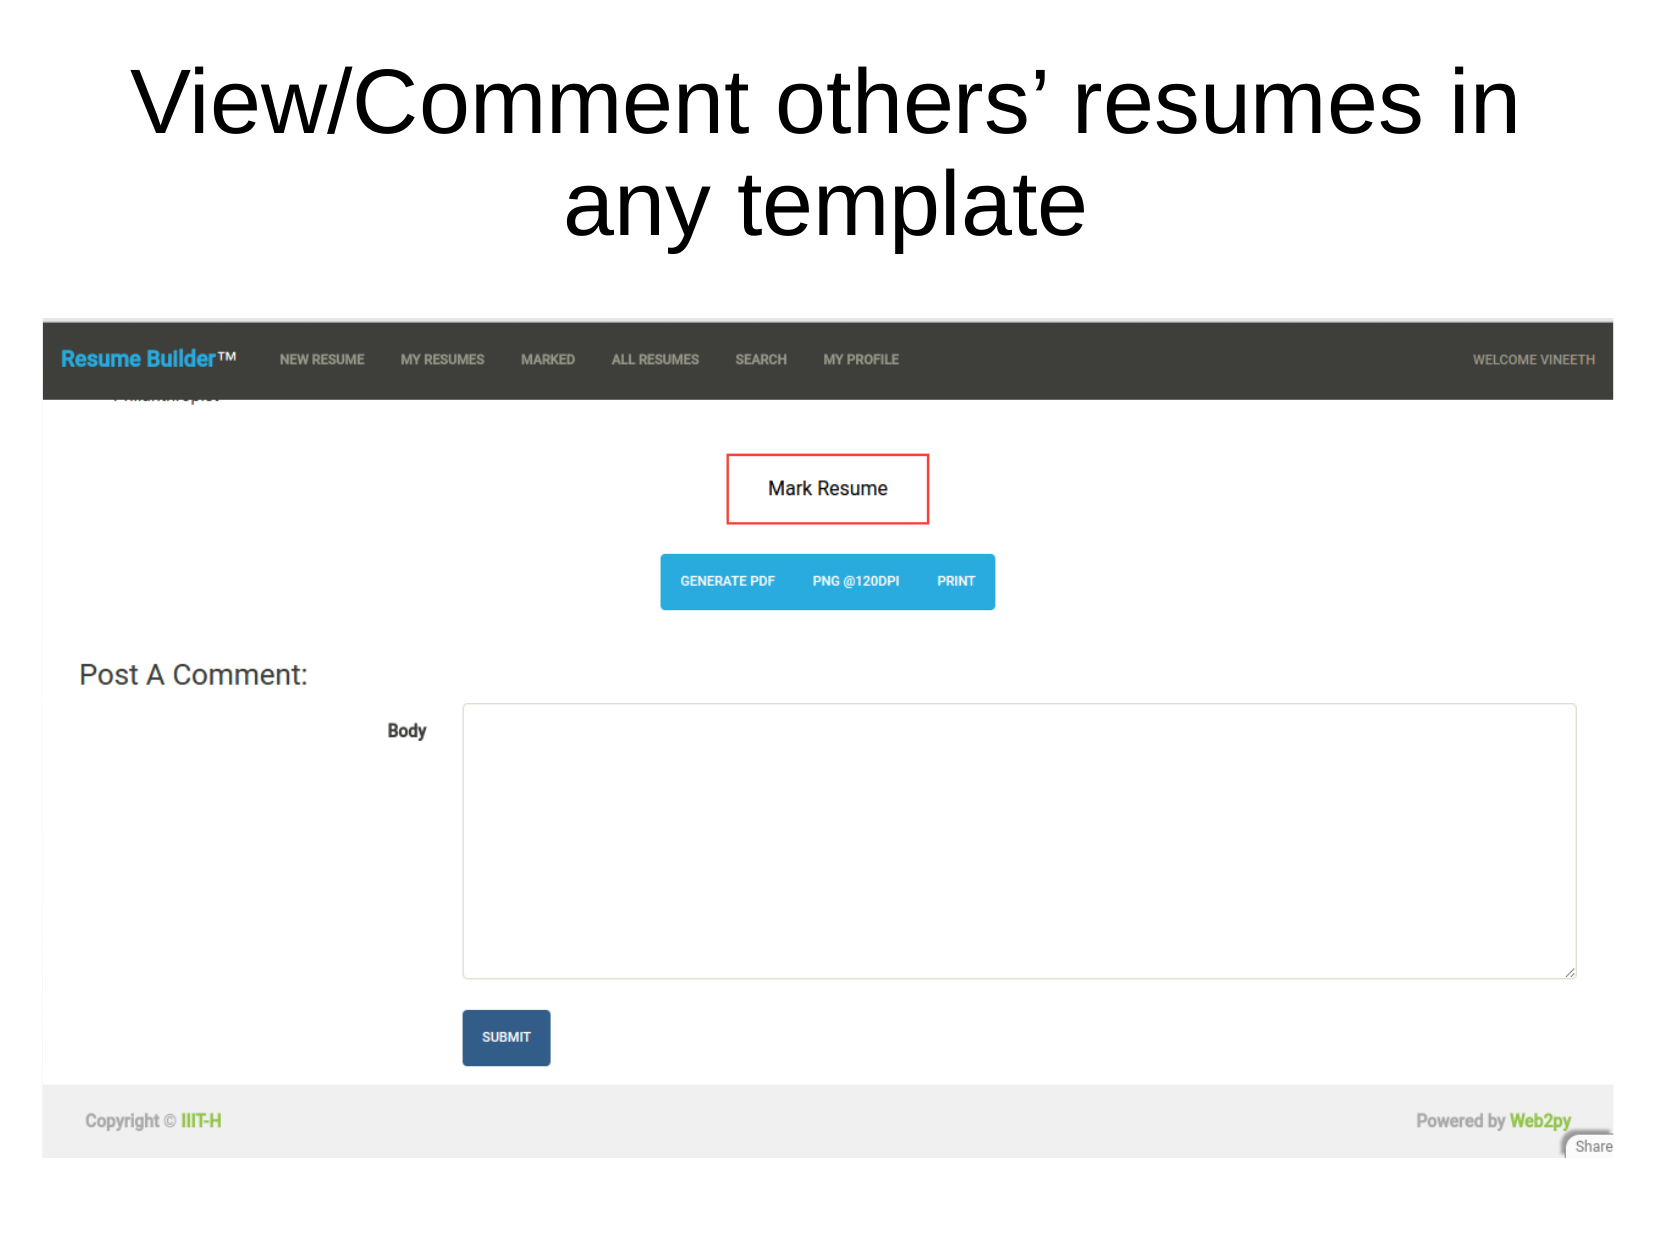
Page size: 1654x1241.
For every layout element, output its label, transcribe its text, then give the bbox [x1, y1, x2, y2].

title View/Comment others’ resumes in any template [82, 49, 1571, 257]
picture [42, 318, 1614, 1158]
